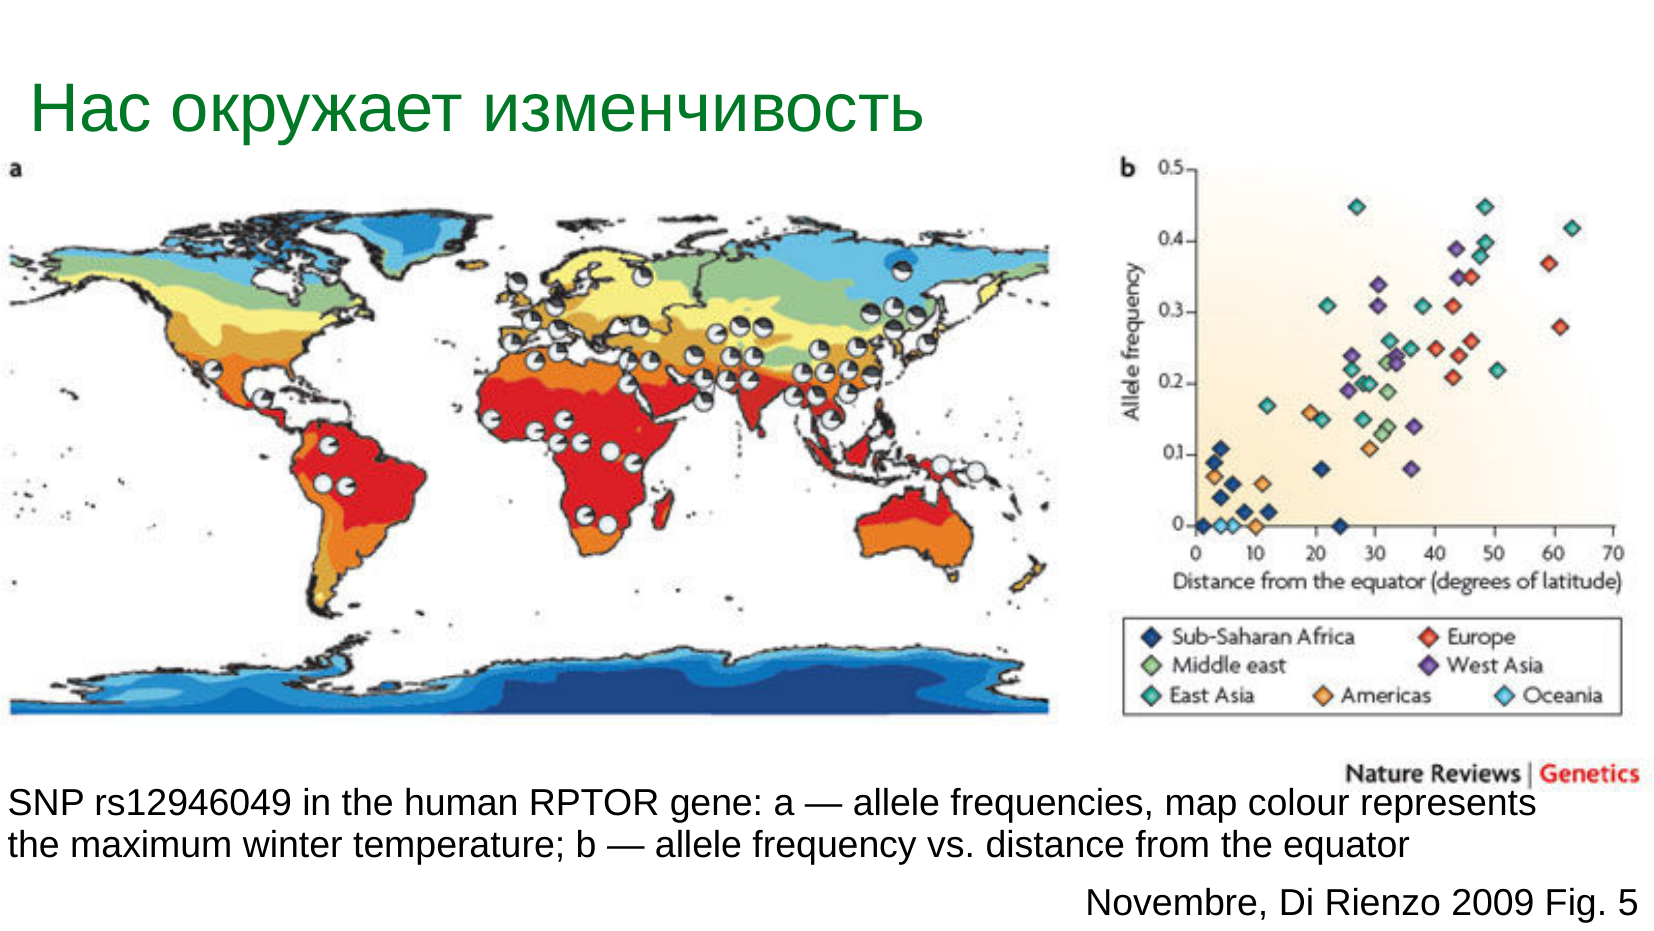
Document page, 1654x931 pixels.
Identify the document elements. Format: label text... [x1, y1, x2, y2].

title Нас окружает изменчивость [0, 23, 1630, 193]
text_box SNP rs12946049 in the human RPTOR gene: a — allele frequencies, map colour represents the maximum winter temperature; b — allele frequency vs. distance from the equator [0, 773, 1607, 892]
text_box Novembre, Di Rienzo 2009 Fig. 5 [1070, 873, 1654, 931]
picture [1, 146, 1654, 792]
